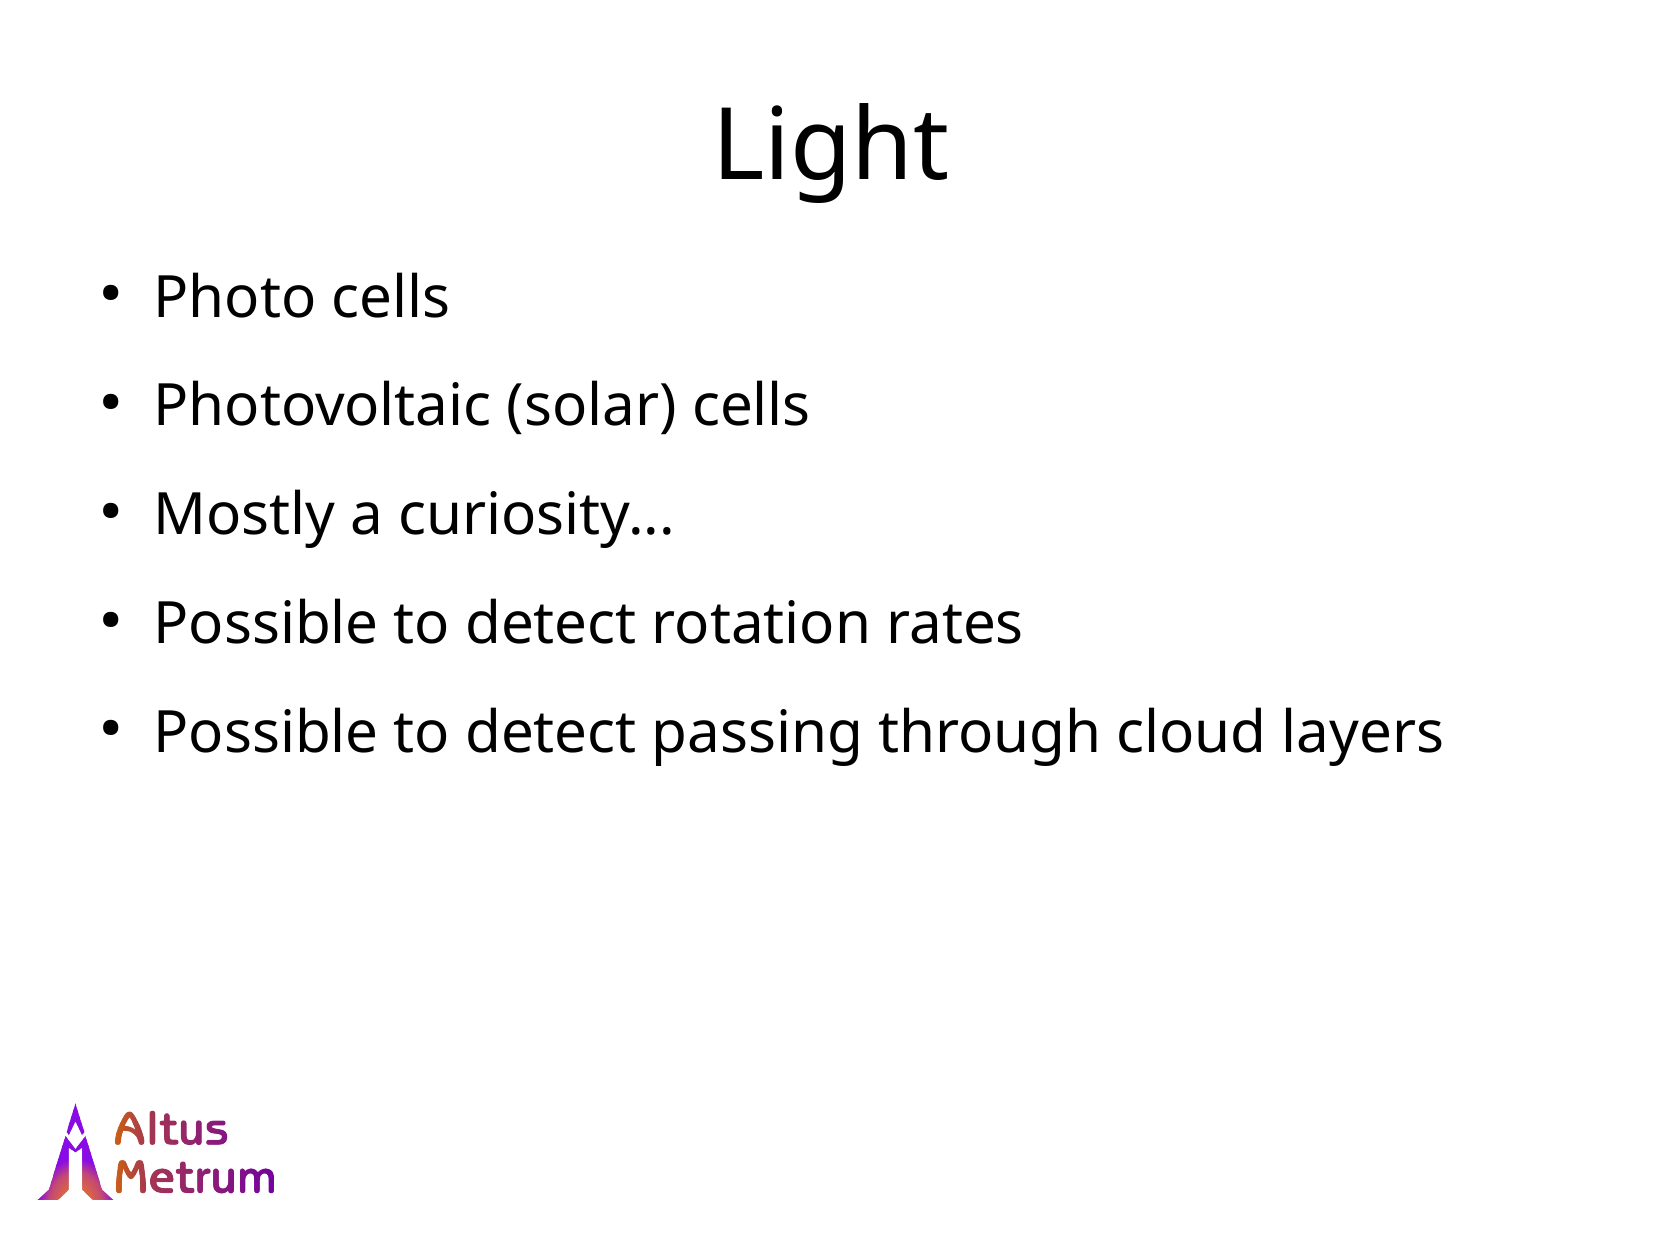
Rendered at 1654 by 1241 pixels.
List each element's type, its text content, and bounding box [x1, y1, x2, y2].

picture [37, 1103, 274, 1200]
title Light [86, 55, 1576, 226]
list Photo cells Photovoltaic (solar) cells Mostly a curiosity... Possible to detect rotation rates Possible to detect passing through cloud layers [82, 254, 1571, 1059]
